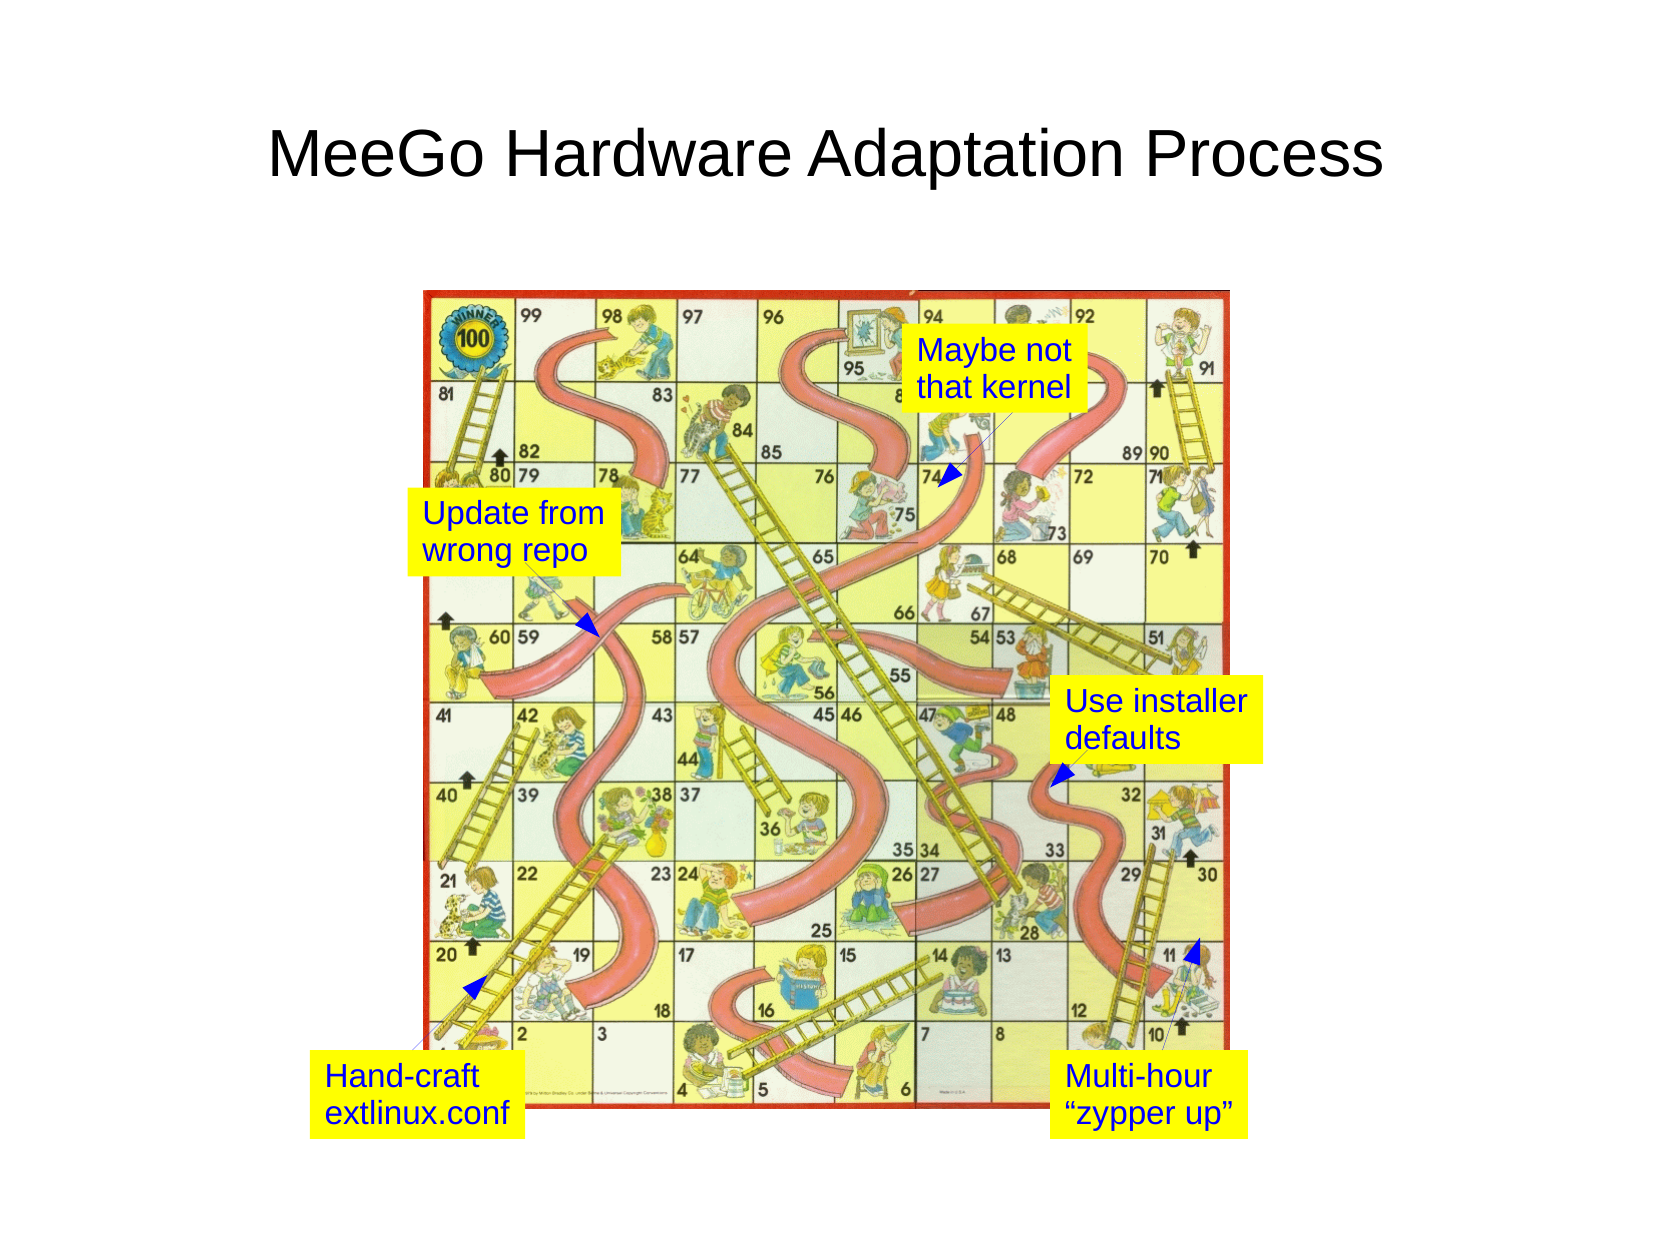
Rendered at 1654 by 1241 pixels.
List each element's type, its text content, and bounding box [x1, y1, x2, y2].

text_box Maybe not that kernel [901, 323, 1088, 413]
text_box Multi-hour “zypper up” [1050, 1050, 1248, 1139]
picture [423, 290, 1230, 1109]
text_box Hand-craft extlinux.conf [309, 1050, 526, 1139]
text_box Update from wrong repo [407, 487, 622, 577]
text_box Use installer defaults [1050, 675, 1263, 764]
title MeeGo Hardware Adaptation Process [82, 49, 1571, 257]
